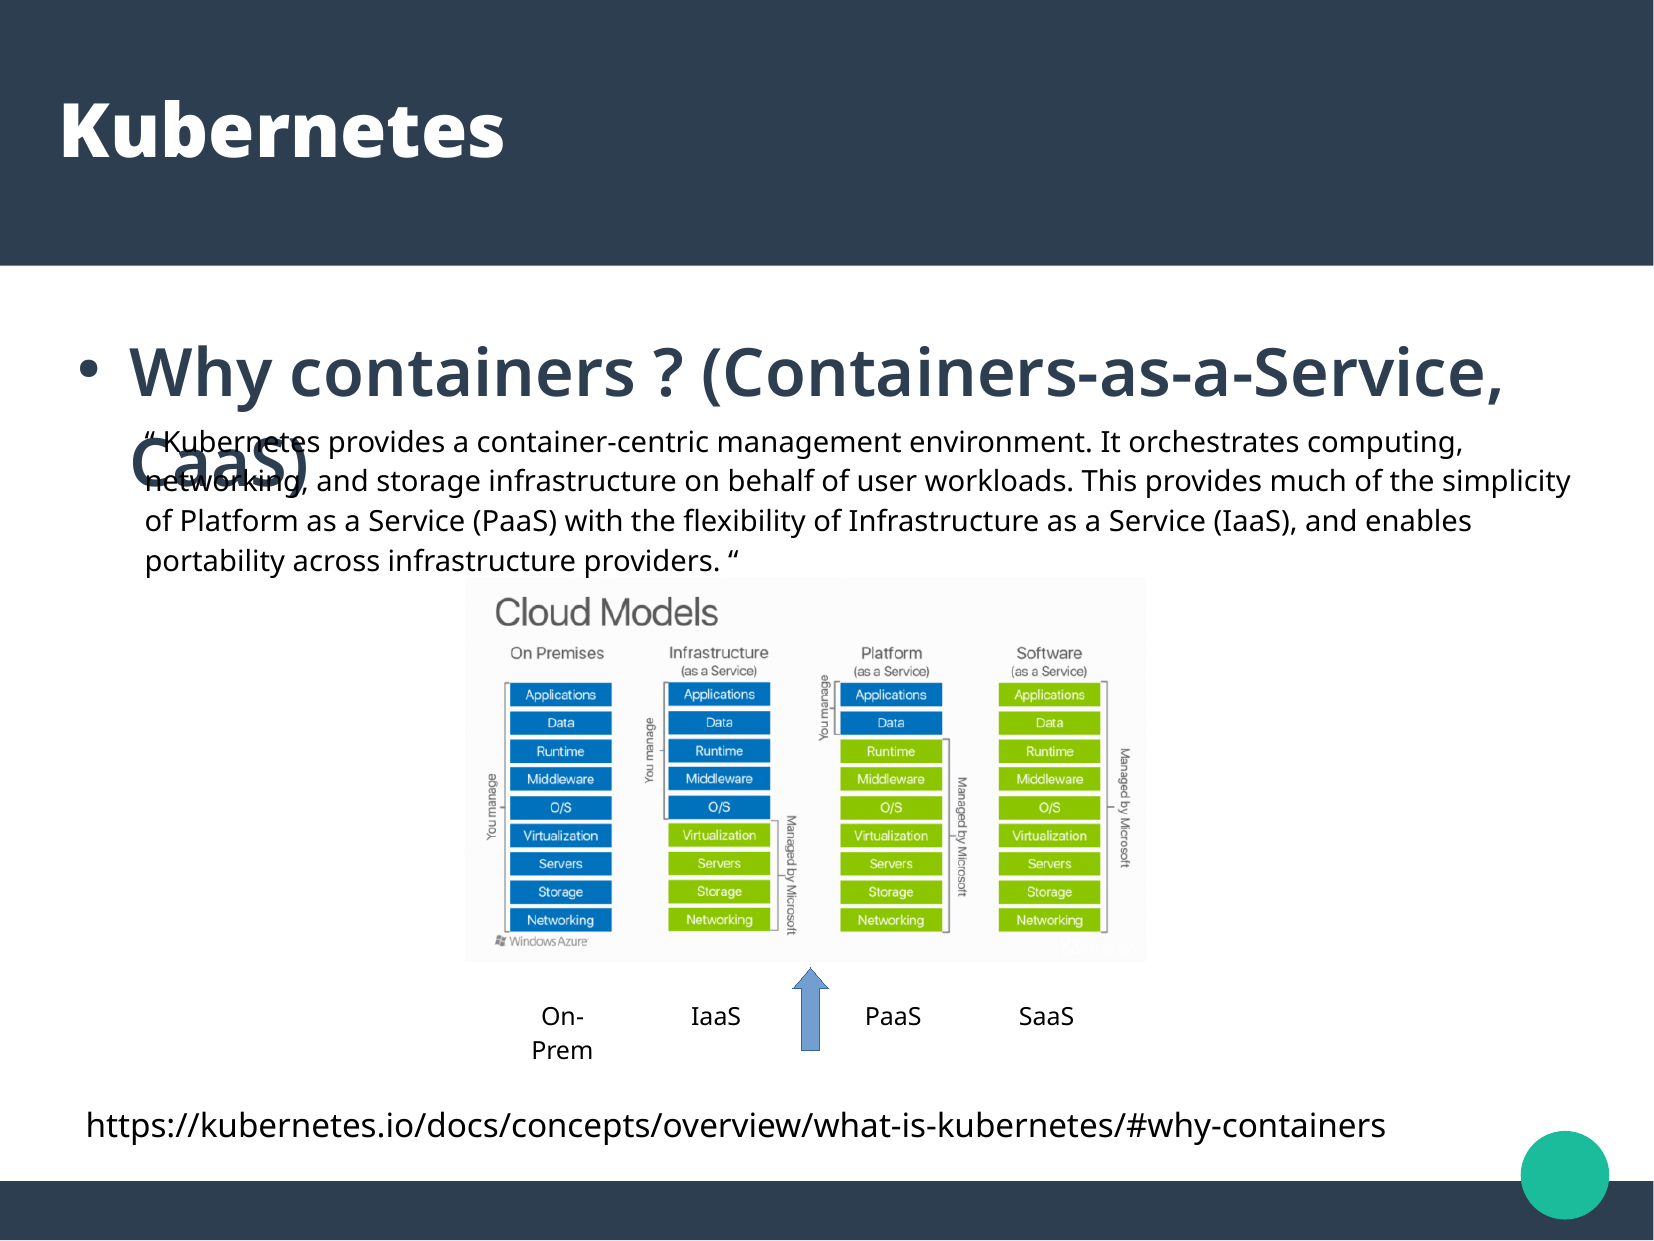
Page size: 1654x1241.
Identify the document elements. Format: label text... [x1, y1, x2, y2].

text_box PaaS [828, 991, 959, 1039]
picture [465, 578, 1146, 962]
list Why containers ? (Containers-as-a-Service, CaaS) [59, 324, 1595, 1152]
text_box “ Kubernetes provides a container-centric management environment. It orchestrates computing, networking, and storage infrastructure on behalf of user workloads. This provides much of the simplicity of Platform as a Service (PaaS) with the flexibility of Infrastructure as a Service (IaaS), and enables portability across infrastructure providers. “ [129, 413, 1595, 540]
text_box SaaS [981, 991, 1112, 1039]
text_box On-Prem [497, 991, 628, 1039]
text_box https://kubernetes.io/docs/concepts/overview/what-is-kubernetes/#why-containers [70, 1094, 1455, 1152]
text_box [792, 967, 829, 1051]
title Kubernetes [59, 49, 1595, 207]
text_box IaaS [651, 991, 782, 1039]
